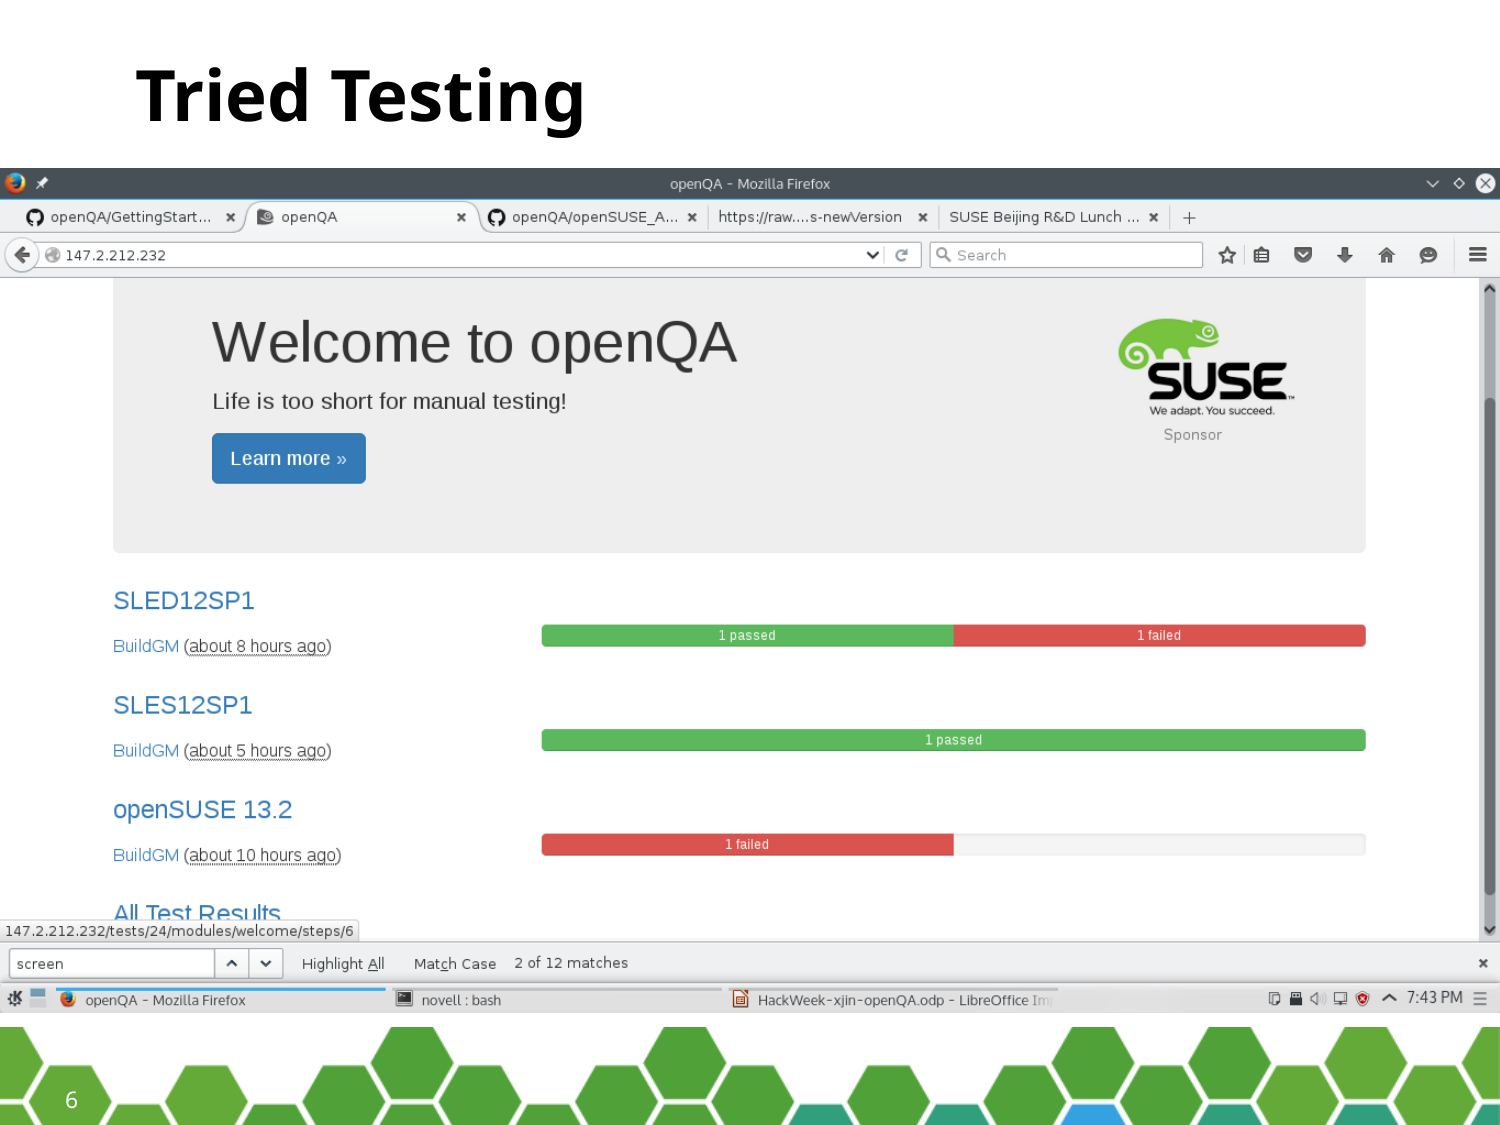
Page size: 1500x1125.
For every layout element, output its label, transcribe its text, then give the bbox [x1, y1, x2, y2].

picture [0, 1027, 1500, 1125]
title Tried Testing [135, 12, 1372, 168]
picture [0, 168, 1500, 1013]
